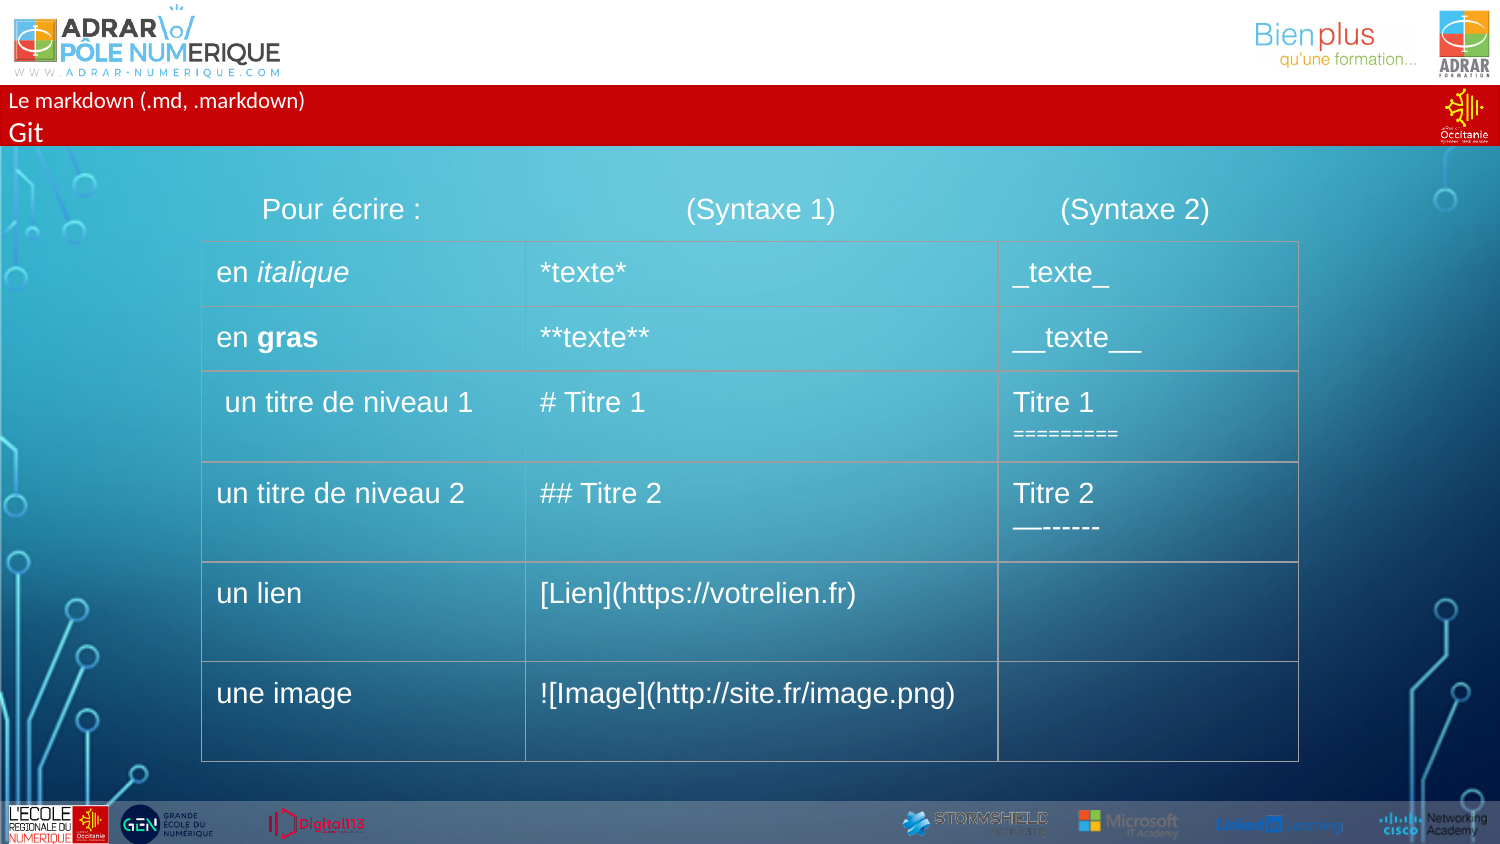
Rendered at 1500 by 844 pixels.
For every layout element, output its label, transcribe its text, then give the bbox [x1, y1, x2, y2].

table_cell **texte** [526, 307, 997, 370]
table_cell [999, 662, 1298, 761]
table_cell Titre 1 ========= [999, 372, 1298, 461]
picture [260, 807, 373, 841]
table_cell un titre de niveau 1 [202, 372, 525, 461]
picture [1437, 8, 1491, 79]
table_cell ![Image](http://site.fr/image.png) [526, 662, 997, 761]
table_cell __texte__ [999, 307, 1298, 370]
table_cell un lien [202, 563, 525, 661]
table_cell Titre 2 —------ [999, 463, 1298, 561]
table_cell # Titre 1 [526, 372, 997, 461]
picture [0, 85, 1500, 844]
table_cell [Lien](https://votrelien.fr) [526, 563, 997, 661]
table_cell une image [202, 662, 525, 761]
text_box Le markdown (.md, .markdown) Git [0, 70, 805, 164]
table_header _texte_ [999, 242, 1298, 306]
table_cell ## Titre 2 [526, 463, 997, 561]
table_header en italique [202, 242, 525, 306]
picture [902, 807, 1048, 841]
picture [7, 0, 288, 70]
picture [8, 803, 109, 844]
table_cell en gras [202, 307, 525, 370]
text_box Pour écrire : (Syntaxe 1) (Syntaxe 2) [246, 175, 1254, 241]
picture [1256, 22, 1416, 68]
table_cell un titre de niveau 2 [202, 463, 525, 561]
table_header *texte* [526, 242, 997, 306]
table_cell [999, 563, 1298, 661]
